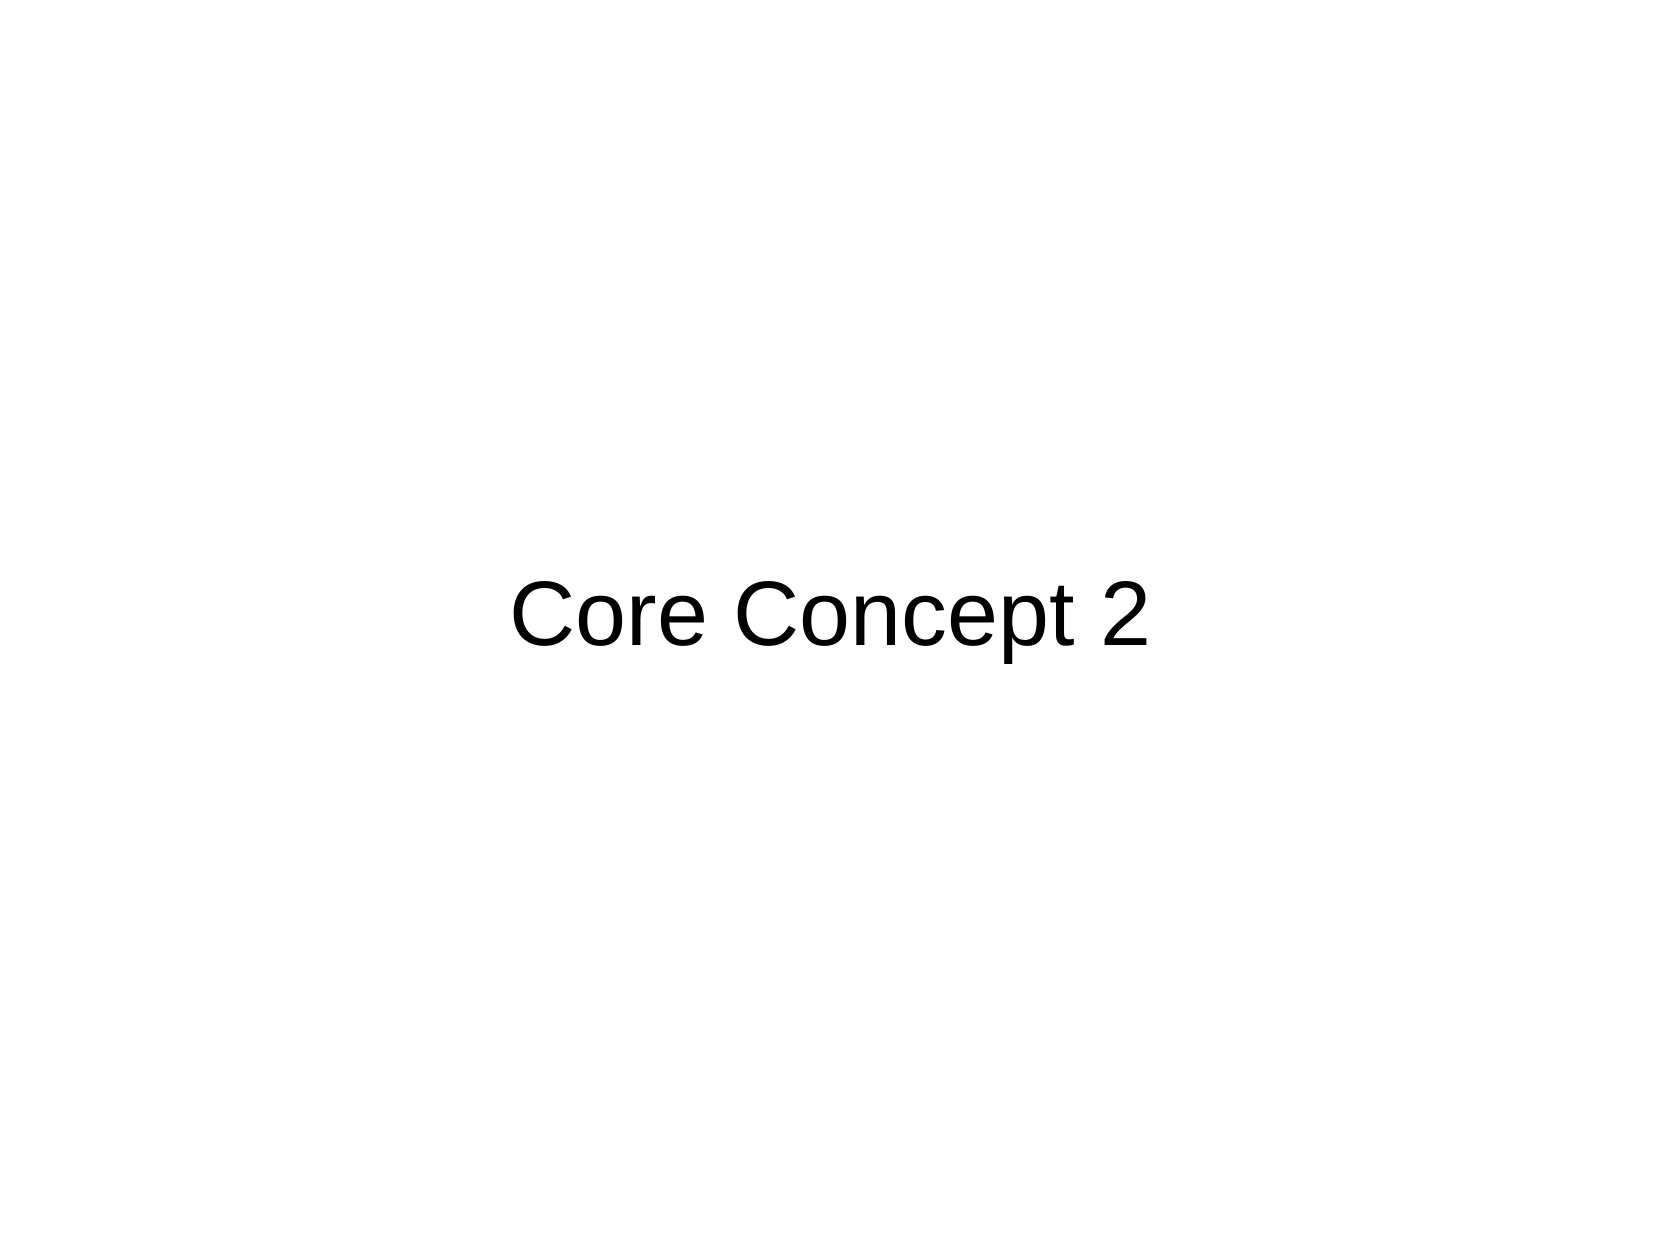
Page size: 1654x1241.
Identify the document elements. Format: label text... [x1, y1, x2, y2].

title Core Concept 2 [86, 510, 1576, 718]
